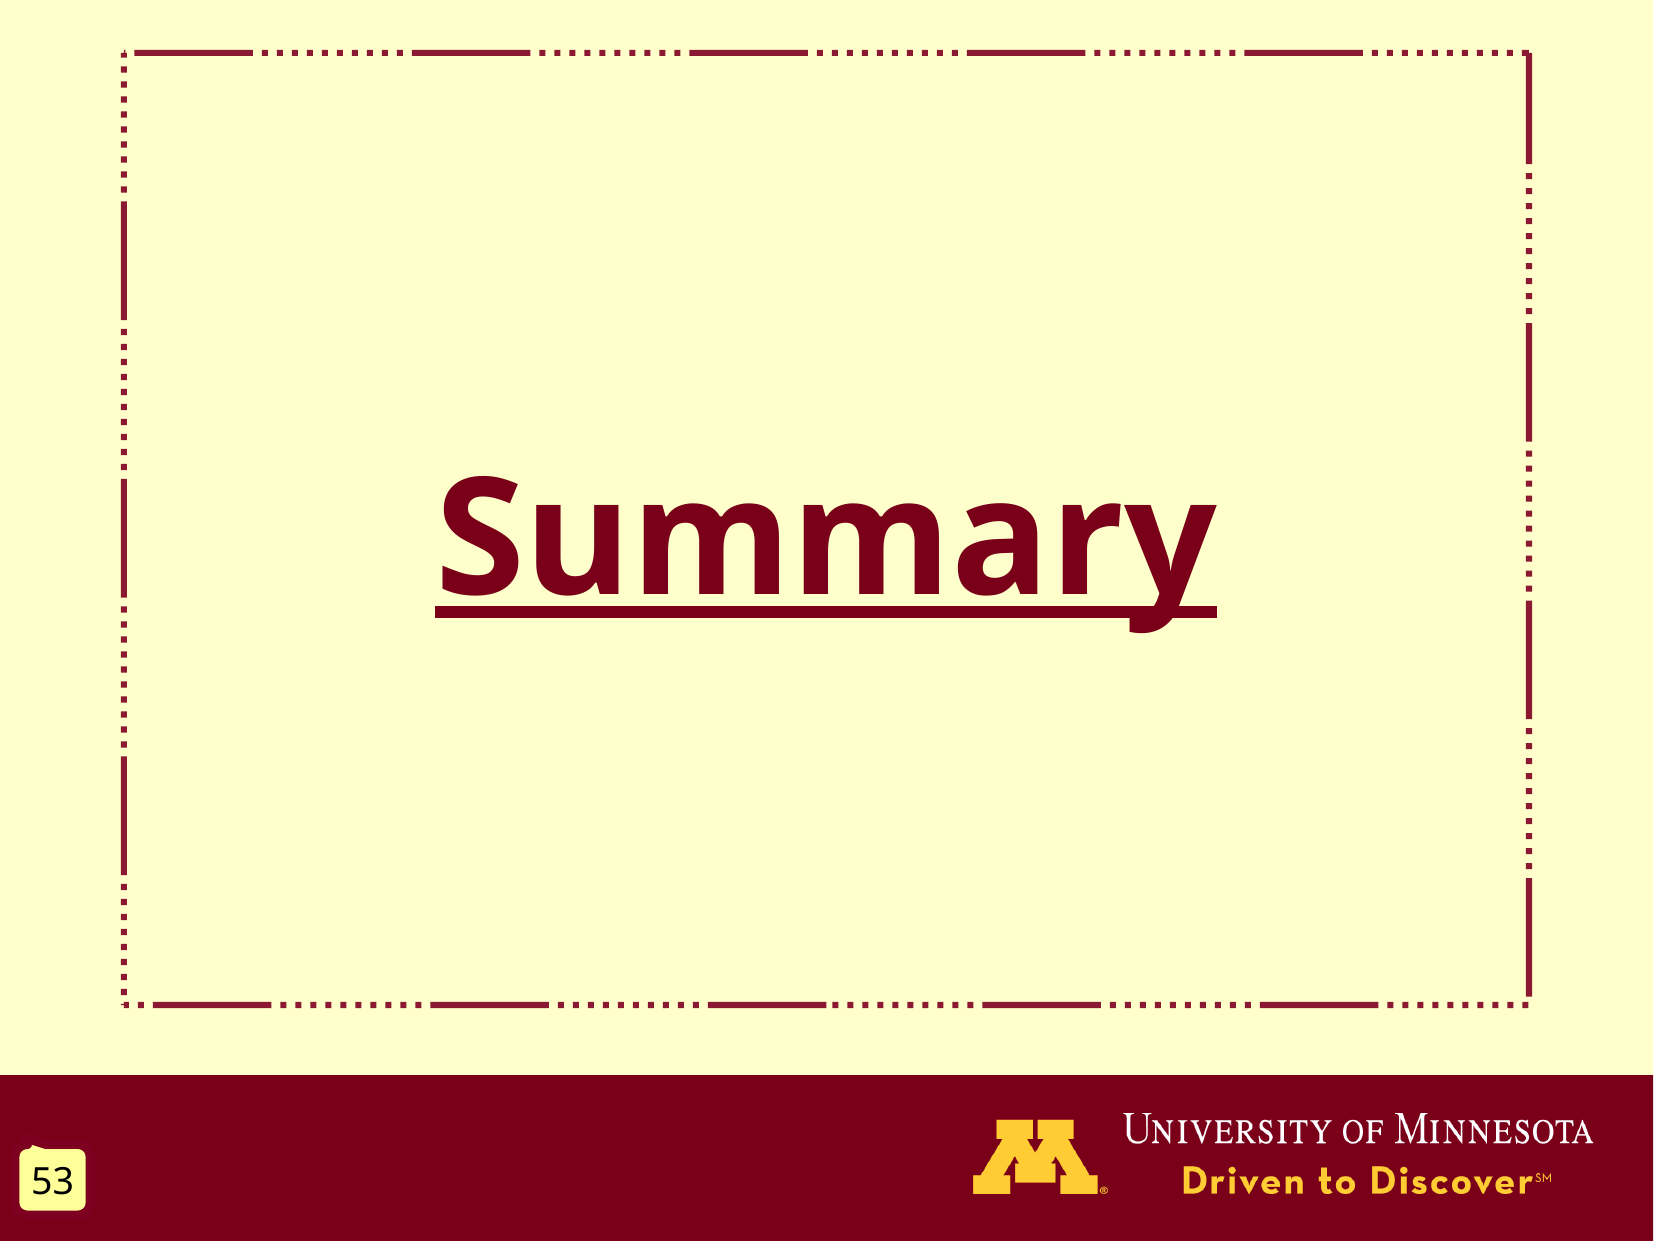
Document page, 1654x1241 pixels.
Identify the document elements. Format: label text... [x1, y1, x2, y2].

text_box 53 [15, 1137, 91, 1216]
title Summary [123, 52, 1529, 1006]
picture [0, 1075, 1654, 1241]
